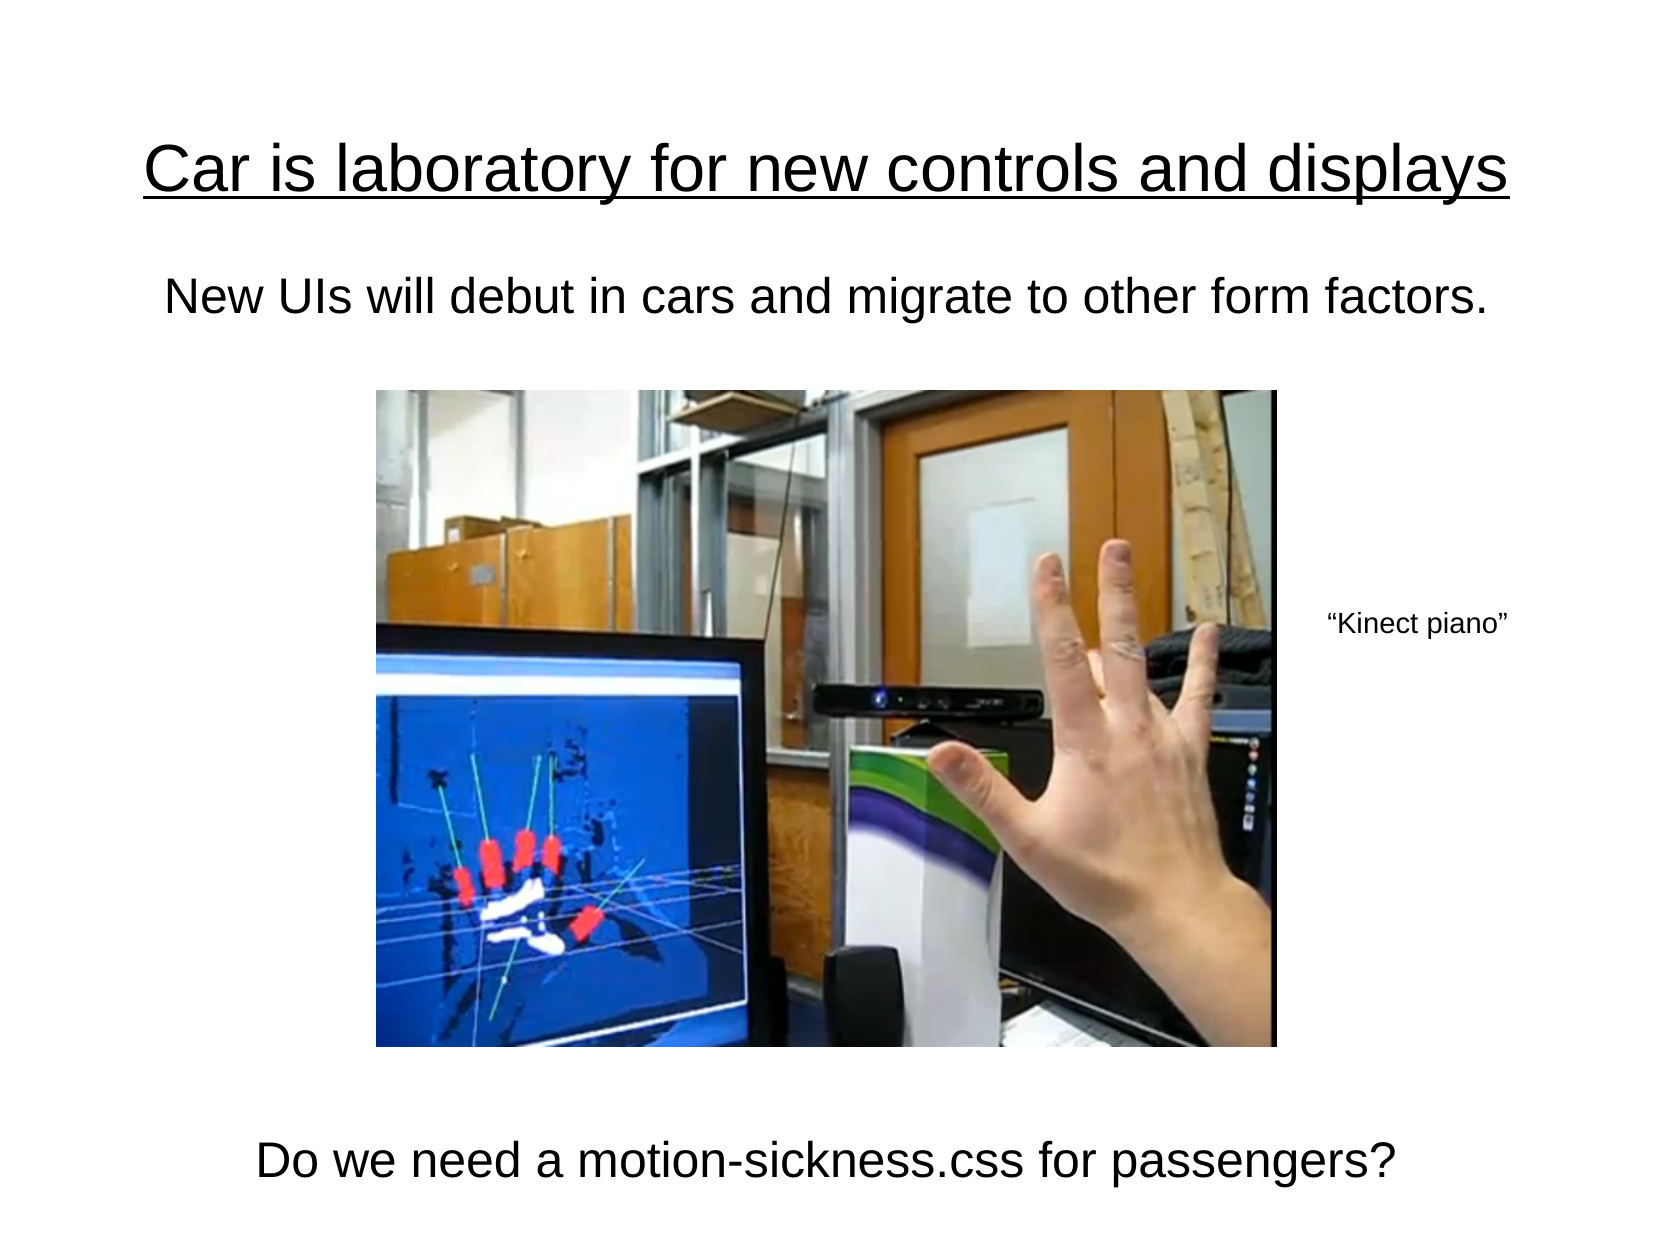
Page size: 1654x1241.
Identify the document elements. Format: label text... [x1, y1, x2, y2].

picture [376, 390, 1277, 1047]
text_box Do we need a motion-sickness.css for passengers? [240, 1125, 1413, 1196]
list New UIs will debut in cars and migrate to other form factors. [79, 268, 1576, 338]
text_box “Kinect piano” [1312, 600, 1538, 648]
title Car is laboratory for new controls and displays [82, 65, 1571, 268]
